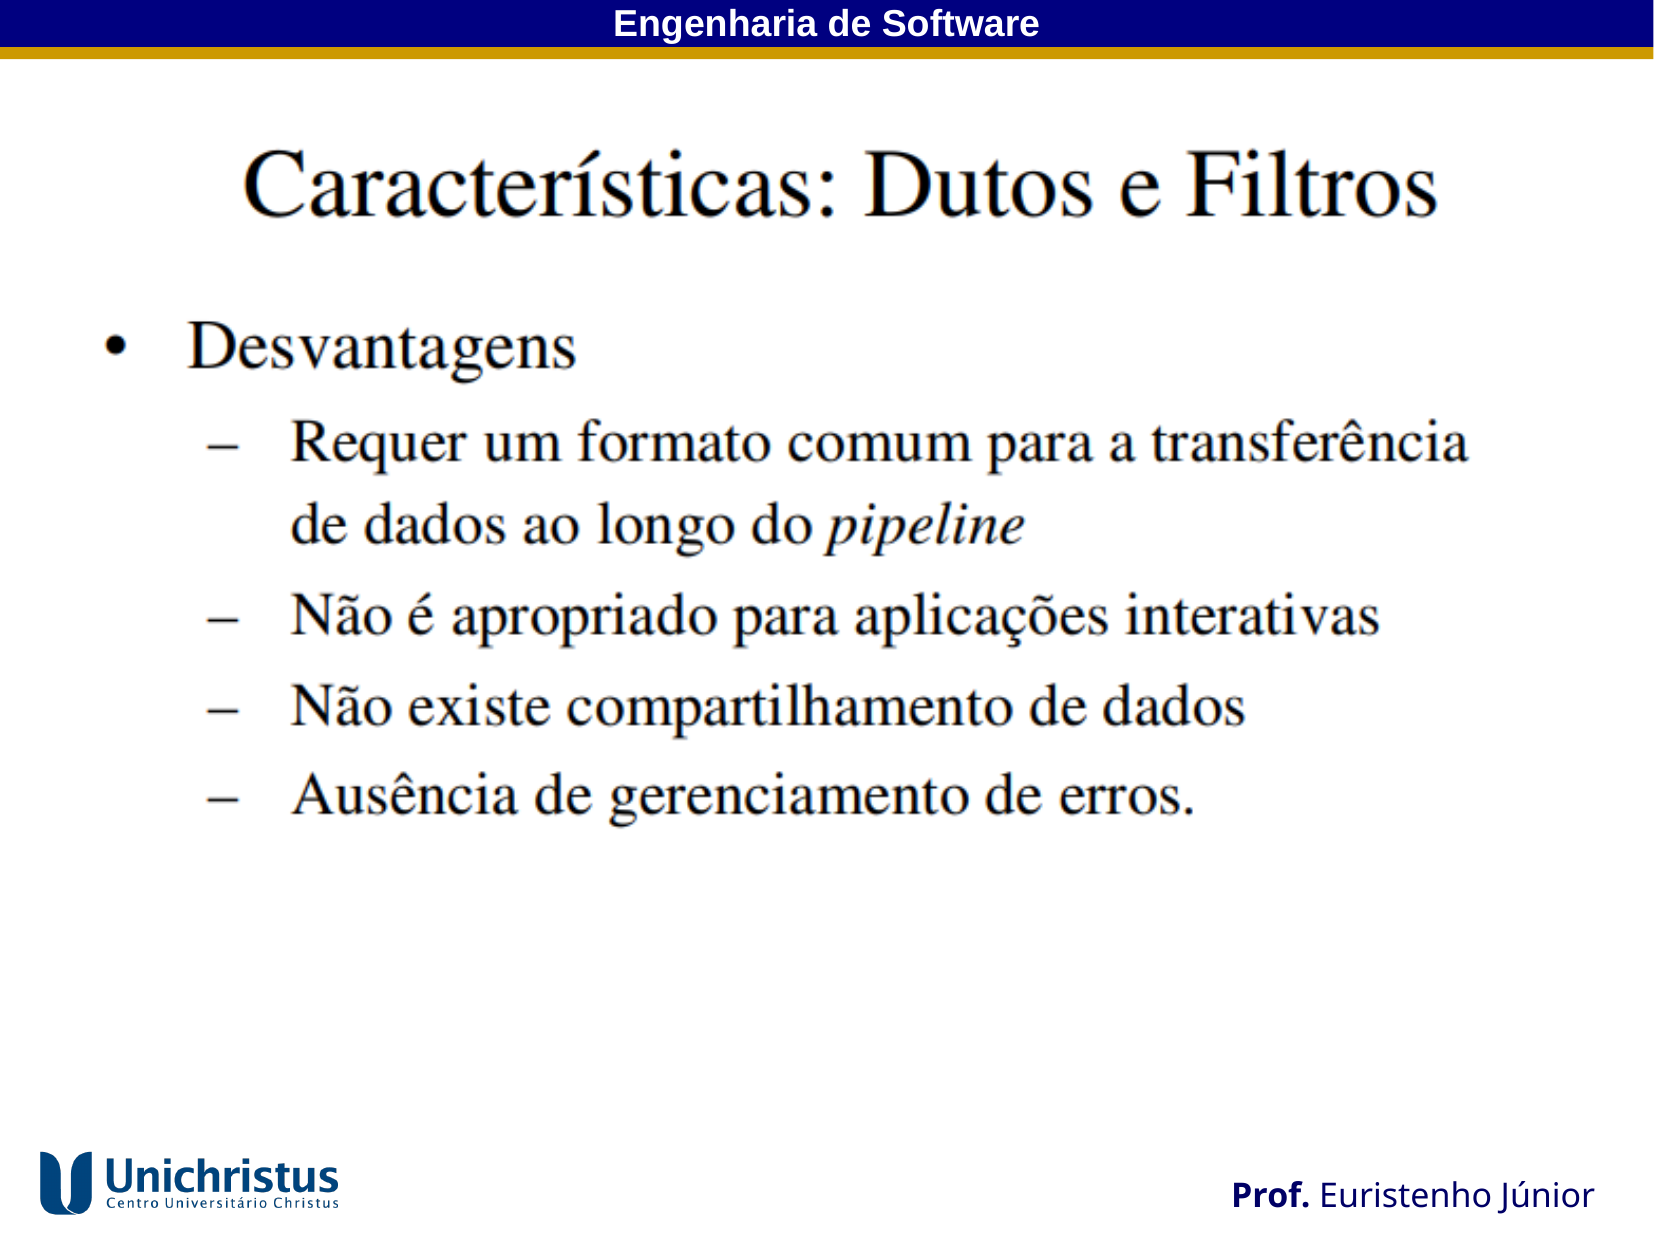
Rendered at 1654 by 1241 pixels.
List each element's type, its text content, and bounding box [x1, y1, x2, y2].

picture [82, 134, 1573, 863]
text_box [0, 47, 1654, 60]
text_box Engenharia de Software [0, 0, 1654, 47]
picture [35, 1148, 343, 1217]
text_box Prof. Euristenho Júnior [1216, 1163, 1654, 1224]
